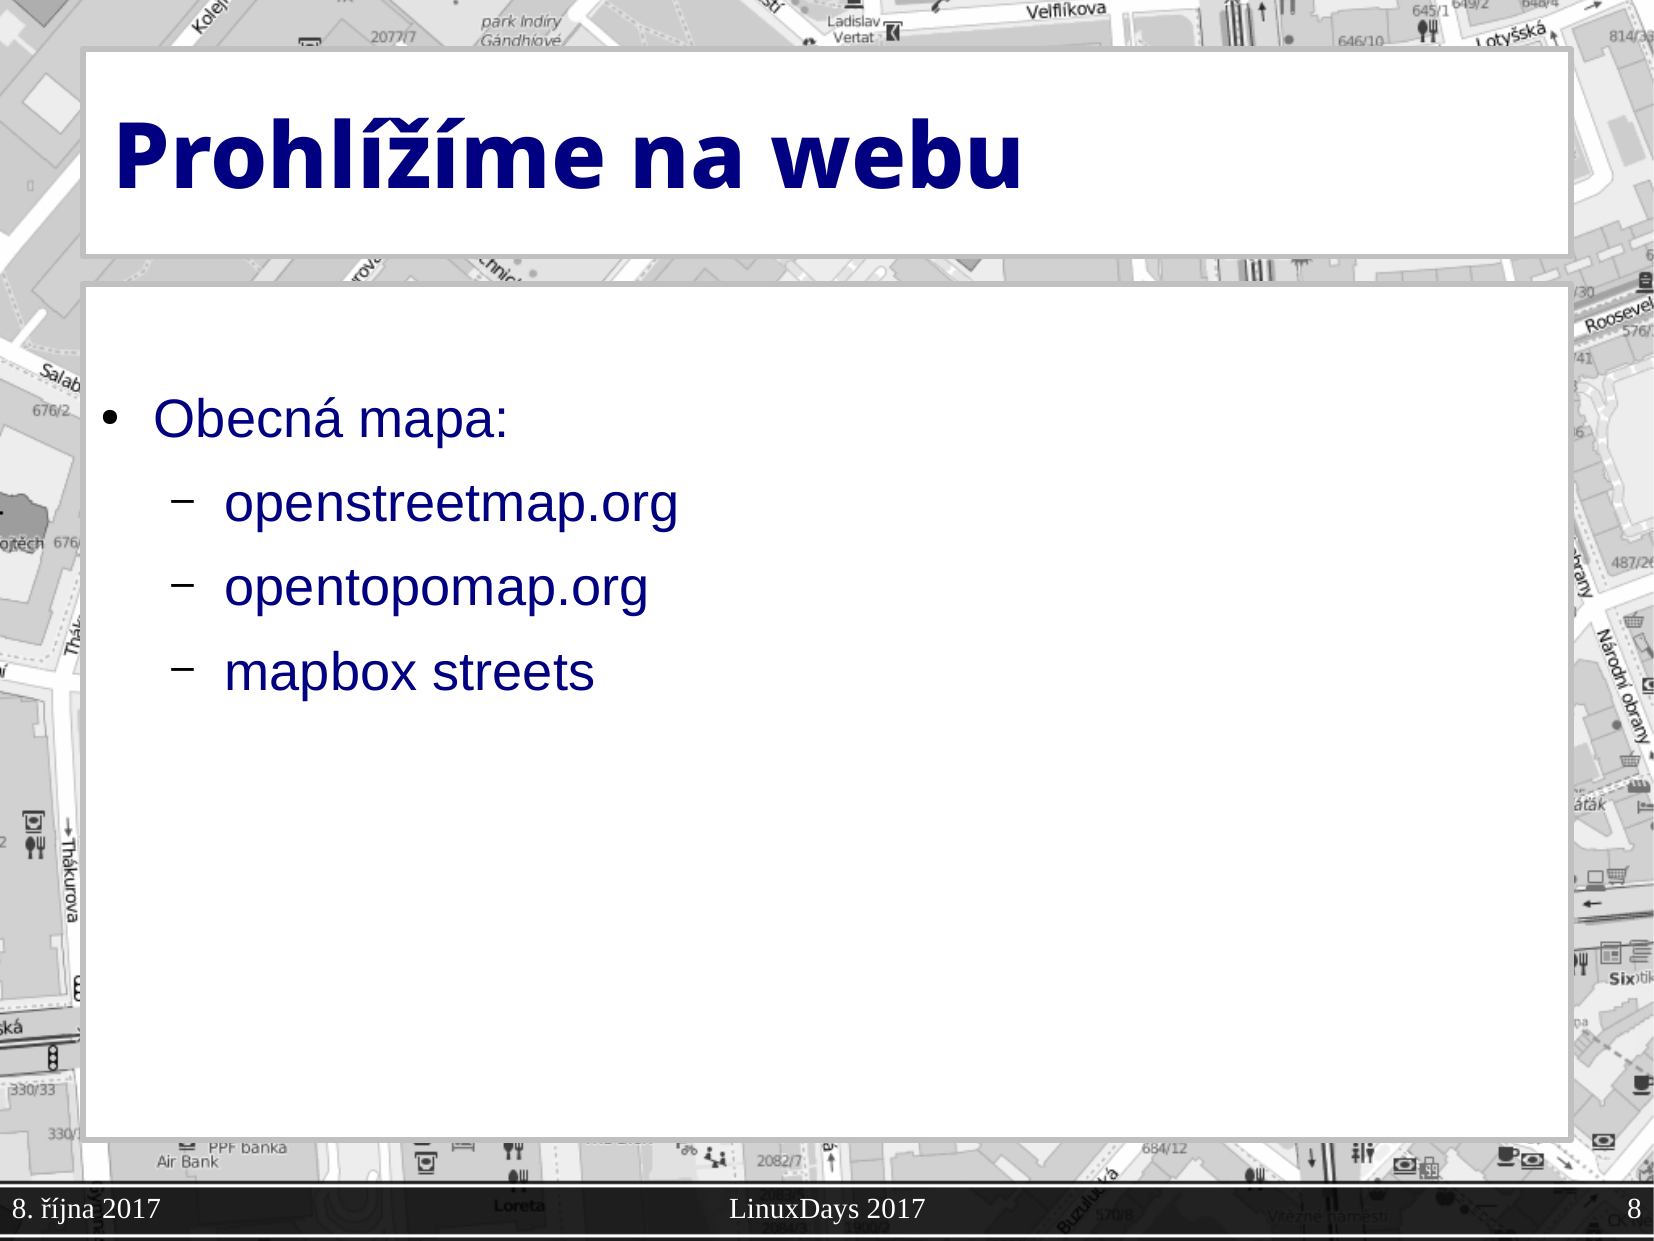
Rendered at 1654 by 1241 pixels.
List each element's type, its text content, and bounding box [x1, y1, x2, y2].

title Prohlížíme na webu [82, 49, 1571, 257]
picture [0, 0, 1654, 1241]
list Obecná mapa: openstreetmap.org opentopomap.org mapbox streets [82, 284, 1571, 1140]
